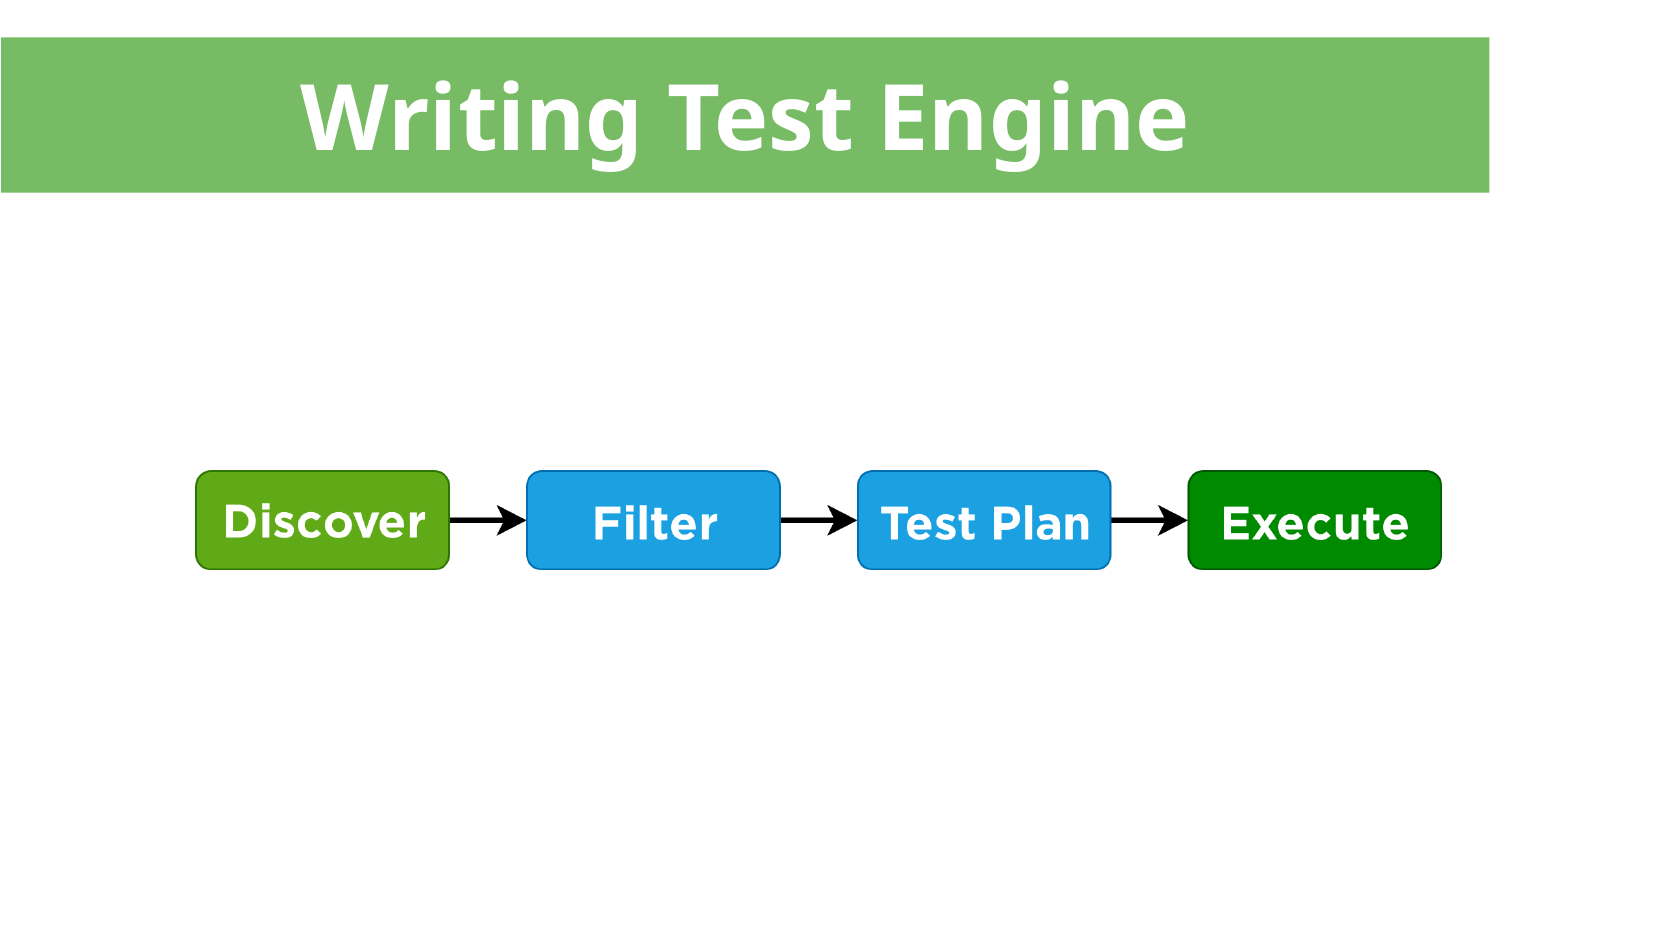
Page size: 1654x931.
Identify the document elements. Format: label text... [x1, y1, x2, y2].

picture [195, 470, 1442, 571]
title Writing Test Engine [1, 37, 1490, 193]
